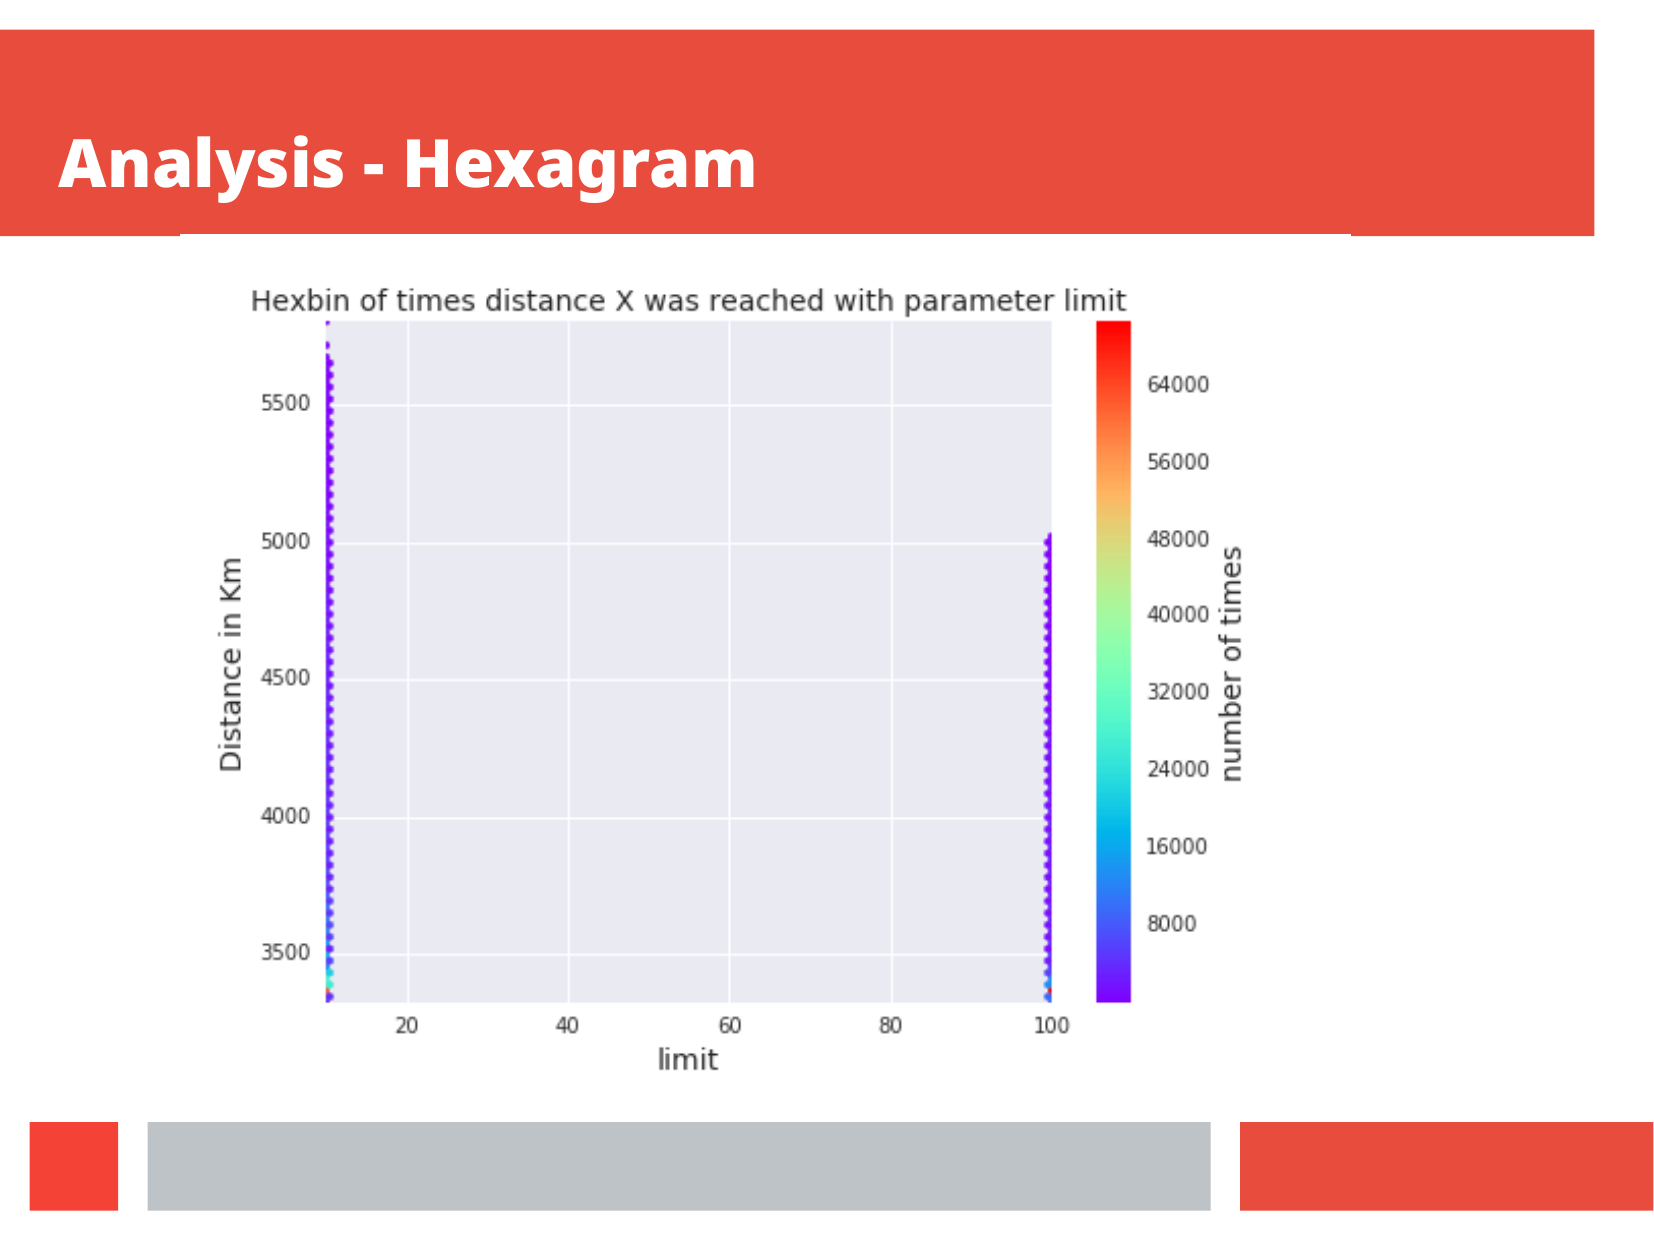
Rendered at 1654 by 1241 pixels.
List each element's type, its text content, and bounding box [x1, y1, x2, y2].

title Analysis - Hexagram [59, 59, 1595, 207]
picture [180, 234, 1351, 1113]
